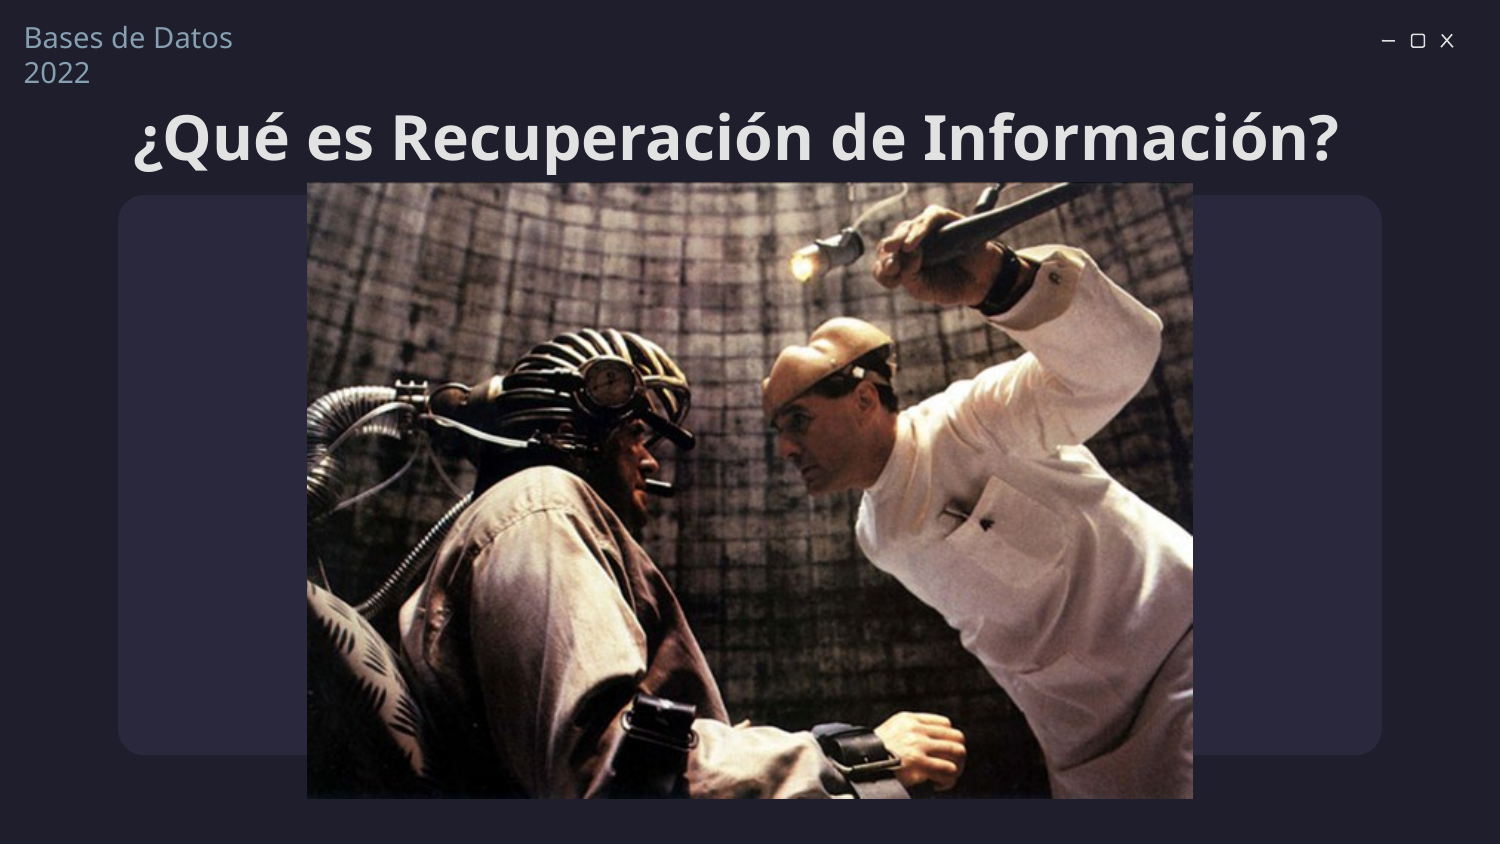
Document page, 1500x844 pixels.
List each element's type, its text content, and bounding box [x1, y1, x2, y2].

picture [307, 182, 1193, 799]
title ¿Qué es Recuperación de Información? [118, 88, 1382, 183]
